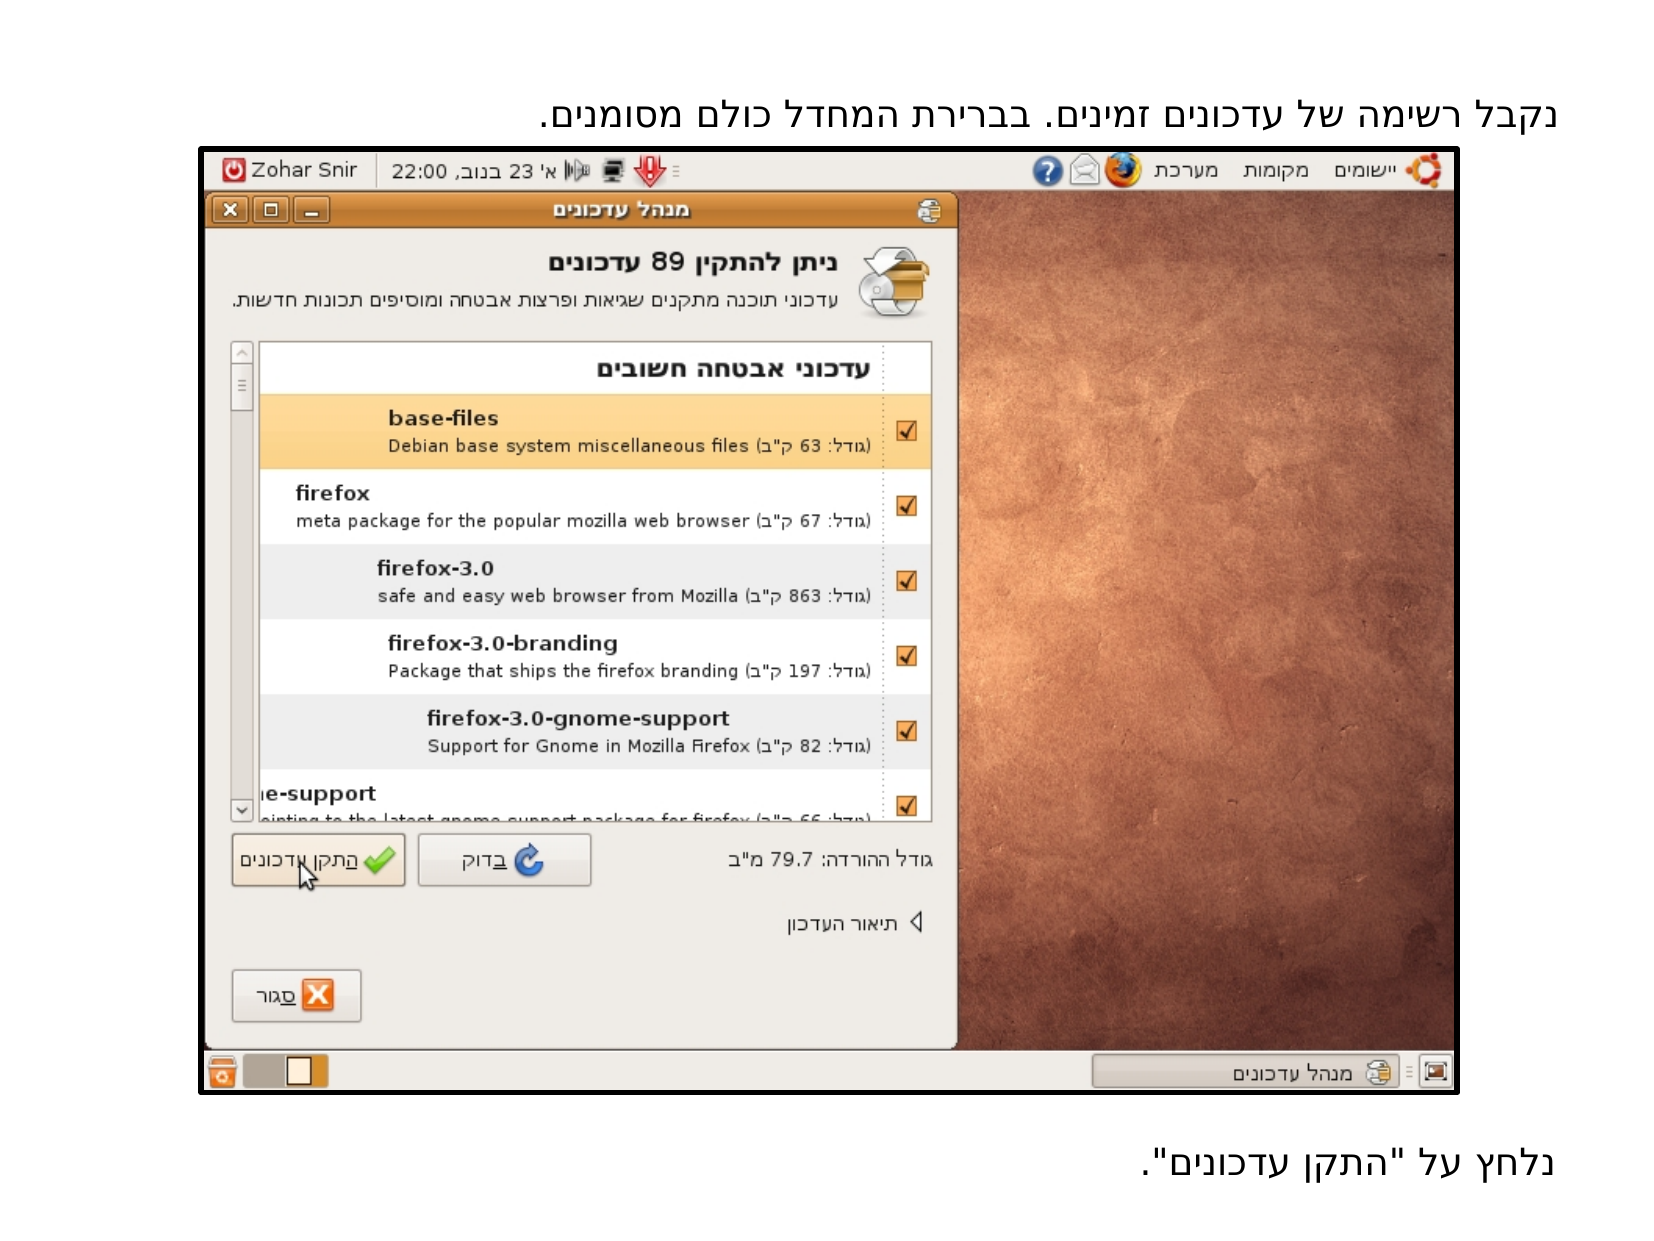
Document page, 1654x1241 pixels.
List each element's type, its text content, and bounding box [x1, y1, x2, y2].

text_box נלחץ על "התקן עדכונים". [1117, 1133, 1571, 1194]
picture [204, 152, 1455, 1090]
text_box נקבל רשימה של עדכונים זמינים. בברירת המחדל כולם מסומנים. [473, 85, 1576, 146]
